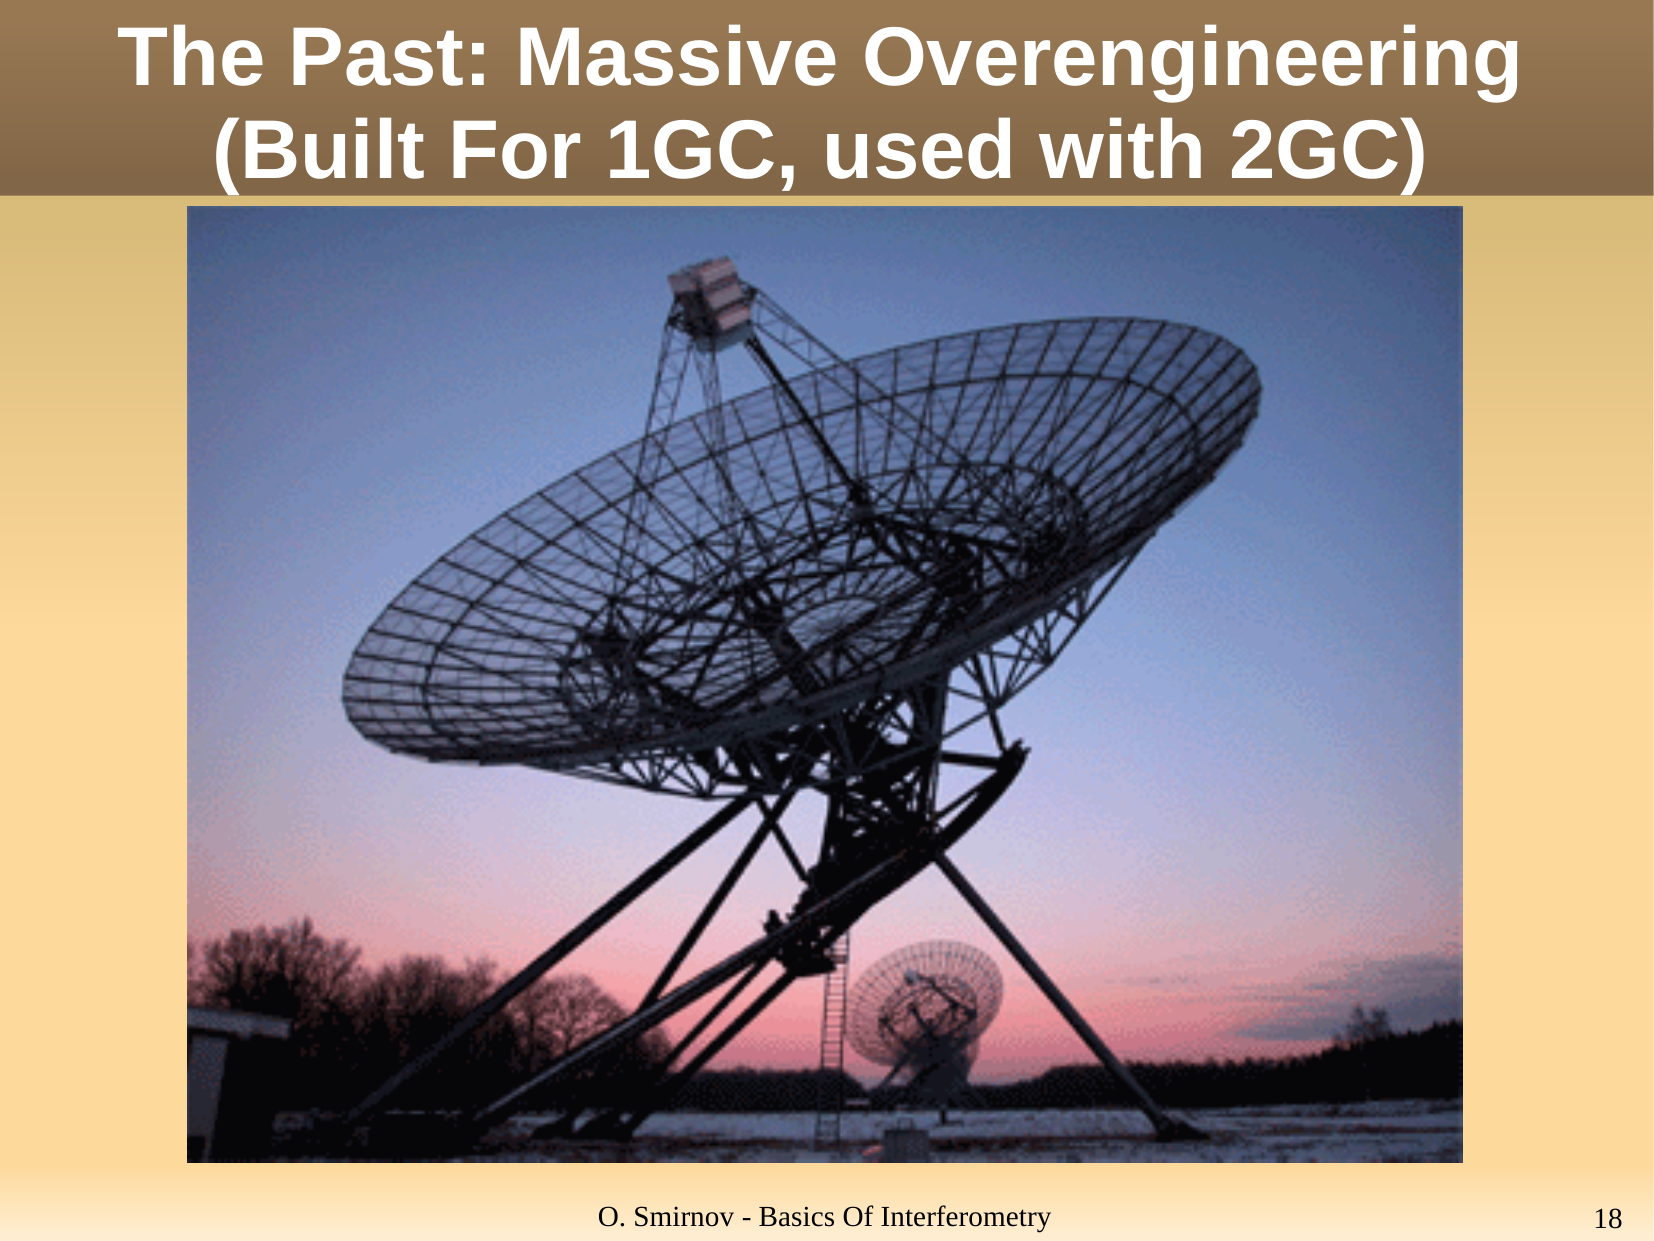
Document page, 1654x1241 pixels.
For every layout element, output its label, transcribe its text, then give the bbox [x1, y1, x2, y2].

picture [0, 0, 1654, 1241]
title The Past: Massive Overengineering (Built For 1GC, used with 2GC) [76, 0, 1565, 208]
